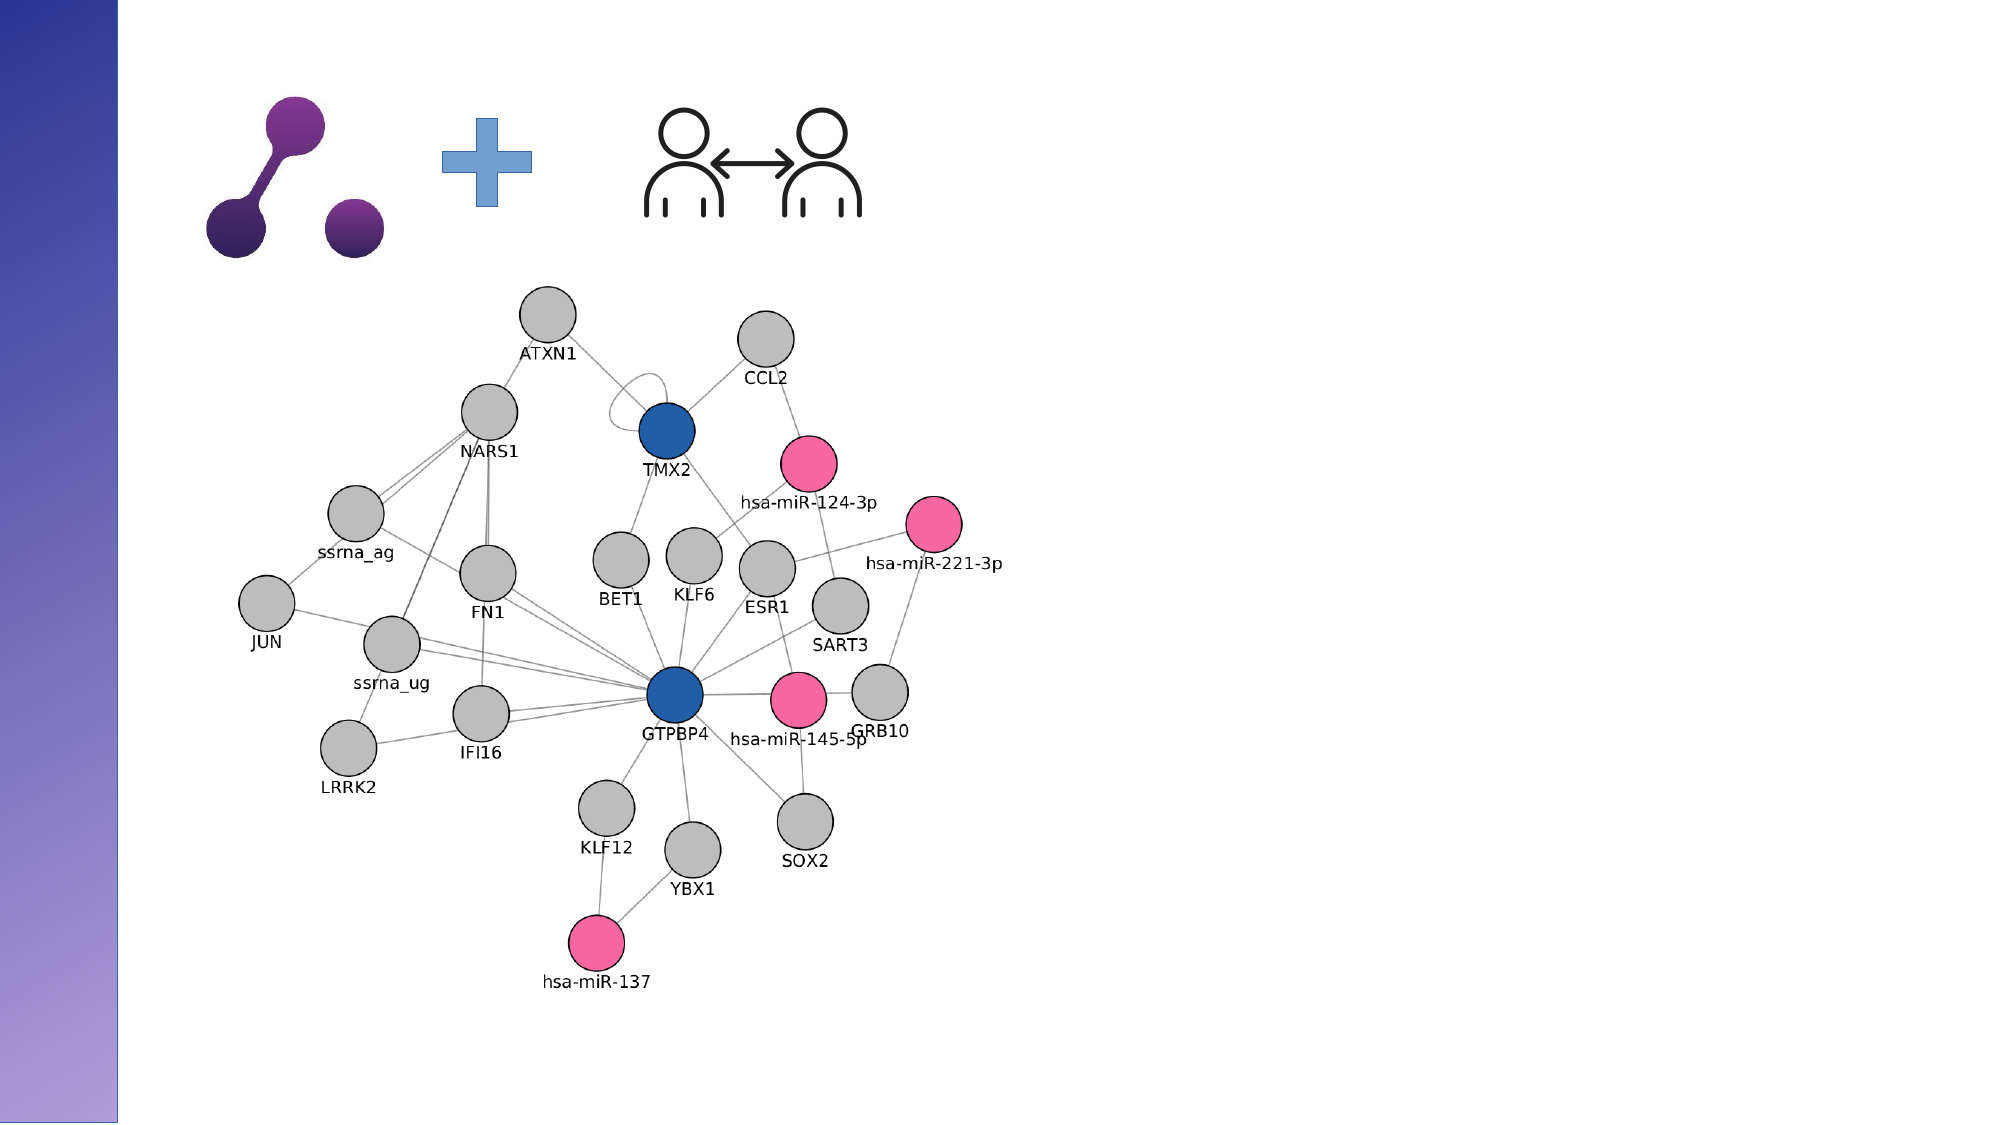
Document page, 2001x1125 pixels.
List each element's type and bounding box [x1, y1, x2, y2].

text_box [442, 118, 532, 207]
text_box [0, 0, 118, 1123]
picture [147, 29, 1182, 1034]
